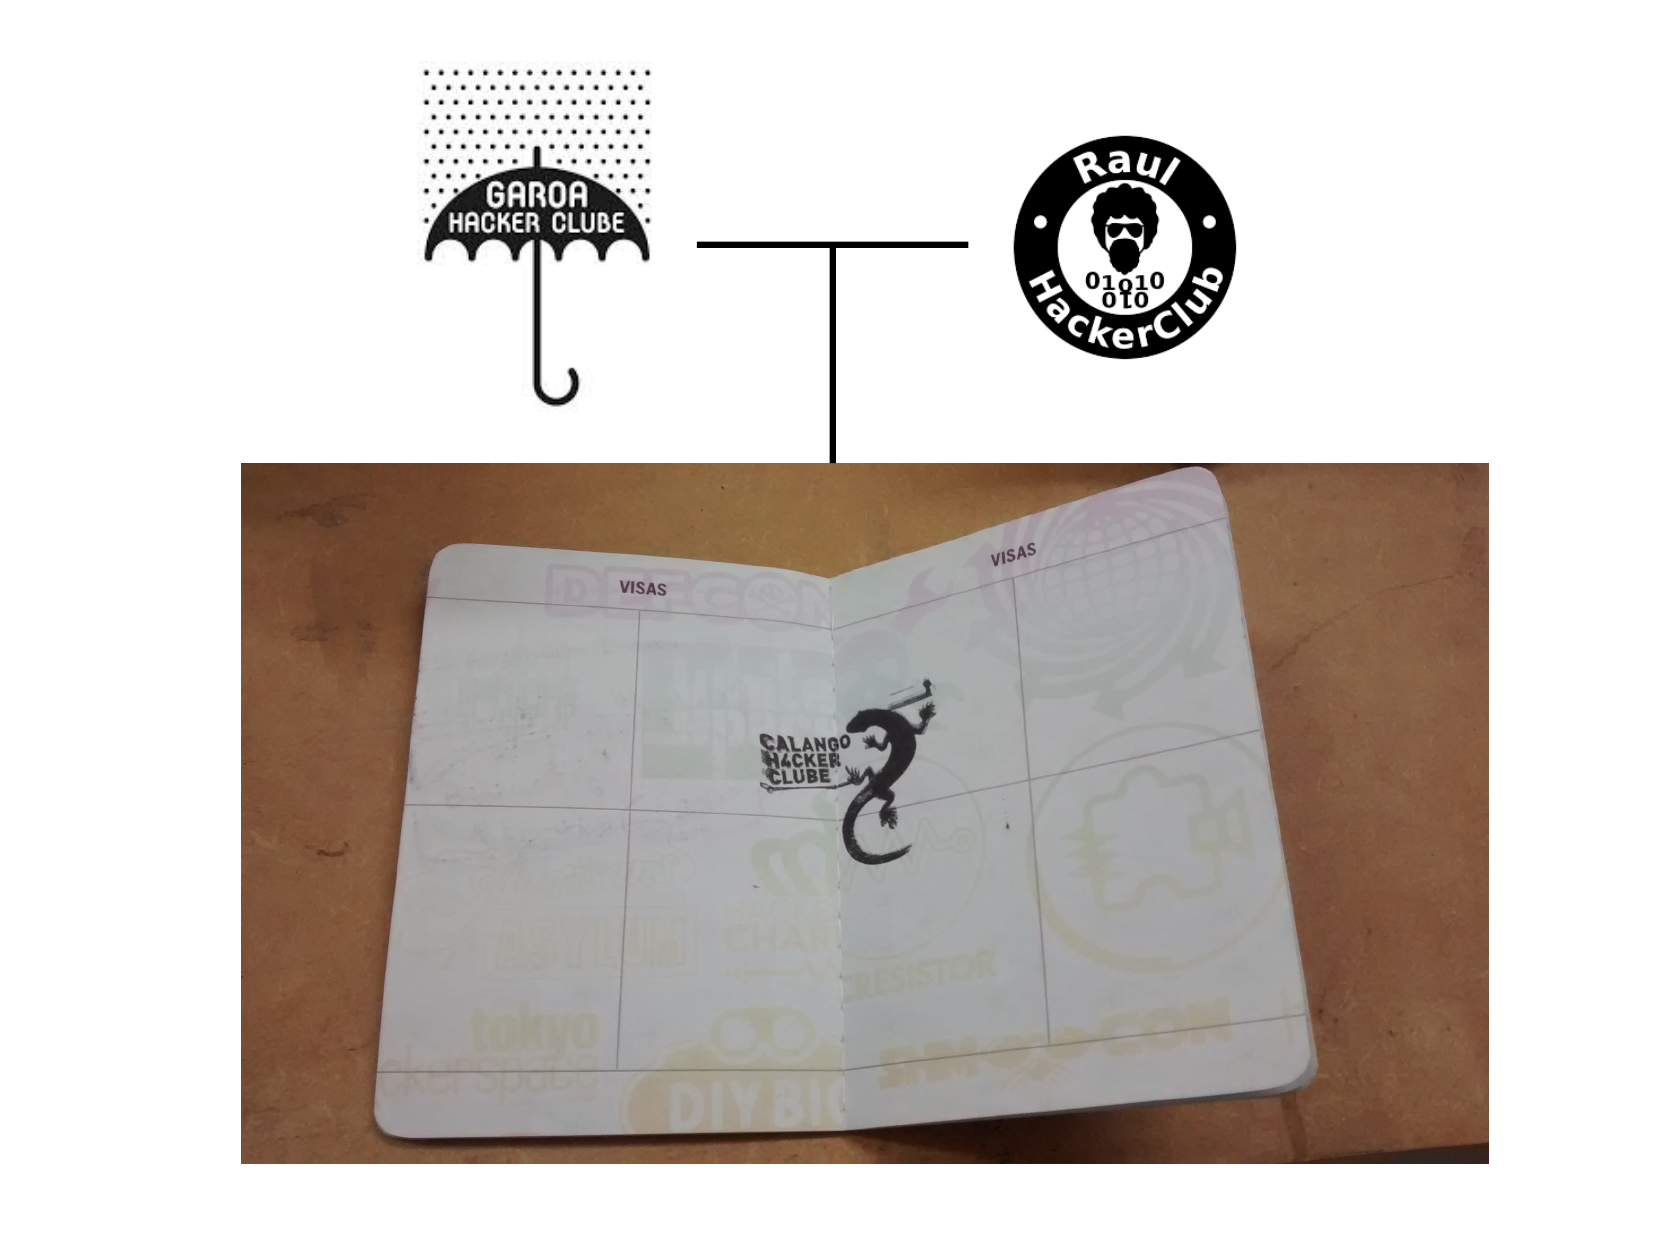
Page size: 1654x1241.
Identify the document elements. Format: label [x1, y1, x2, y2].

picture [301, 61, 774, 416]
picture [241, 463, 1489, 1164]
picture [998, 120, 1252, 375]
